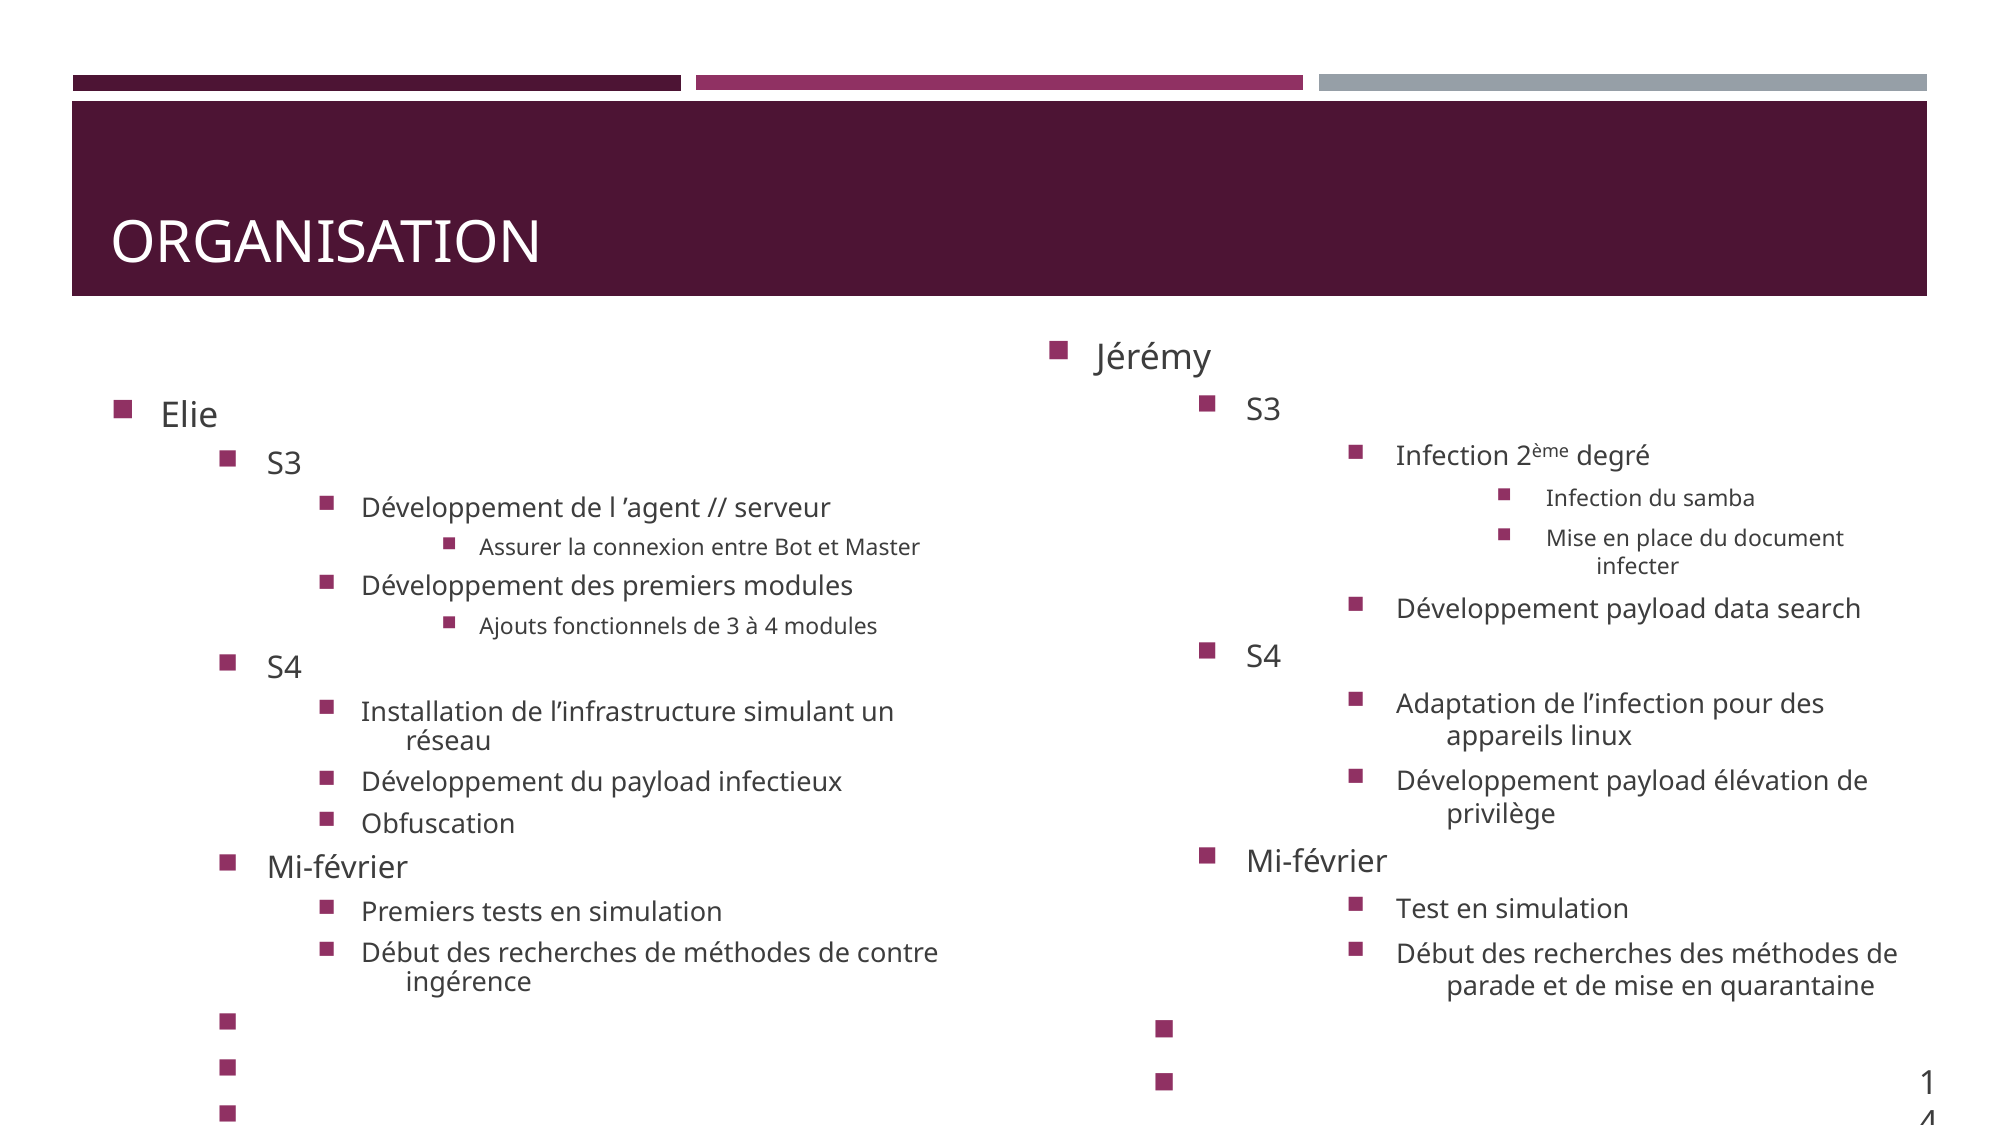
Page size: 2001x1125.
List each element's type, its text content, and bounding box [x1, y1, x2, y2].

title organisation [95, 115, 1905, 282]
list Elie S3 Développement de l ’agent // serveur Assurer la connexion entre Bot et Master Développement des premiers modules Ajouts fonctionnels de 3 à 4 modules S4 Installation de l’infrastructure simulant un réseau Développement du payload infectieux Obfuscation Mi-février Premiers tests en simulation Début des recherches de méthodes de contre ingérence [95, 389, 961, 1061]
text_box 14 [1797, 1053, 1968, 1109]
text_box Jérémy S3 Infection 2ème degré Infection du samba Mise en place du document infecter Développement payload data search S4 Adaptation de l’infection pour des appareils linux Développement payload élévation de privilège Mi-février Test en simulation Début des recherches des méthodes de parade et de mise en quarantaine [1030, 326, 1939, 1092]
